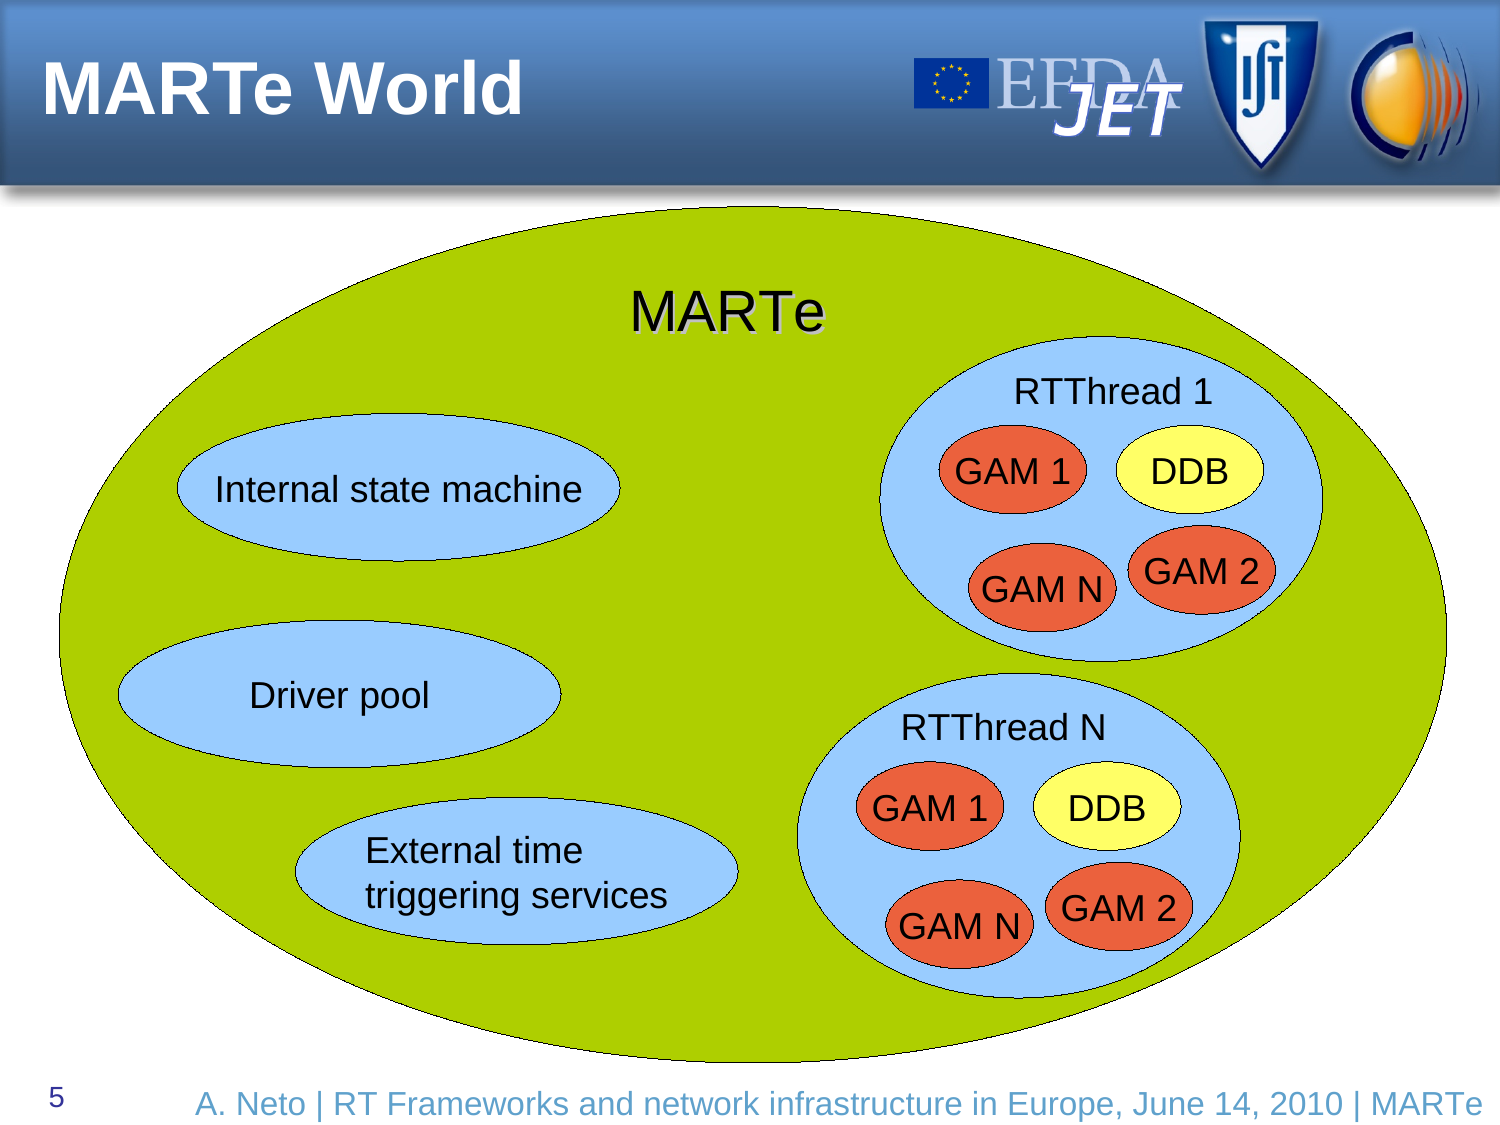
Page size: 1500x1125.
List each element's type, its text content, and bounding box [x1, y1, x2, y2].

text_box RTThread 1 [998, 359, 1229, 420]
picture [0, 0, 1500, 207]
text_box External time triggering services [295, 797, 739, 945]
text_box GAM N [885, 879, 1034, 969]
text_box GAM 2 [1127, 525, 1276, 615]
text_box Internal state machine [177, 413, 621, 562]
text_box GAM N [968, 543, 1117, 632]
text_box MARTe [614, 265, 857, 351]
title MARTe World [41, 0, 1128, 180]
text_box Driver pool [118, 620, 562, 768]
text_box RTThread N [885, 696, 1152, 756]
text_box GAM 2 [1045, 862, 1193, 951]
text_box DDB [1116, 425, 1264, 514]
text_box GAM 1 [938, 425, 1087, 514]
text_box GAM 1 [856, 761, 1004, 851]
text_box [59, 206, 1447, 1063]
text_box DDB [1033, 761, 1182, 851]
